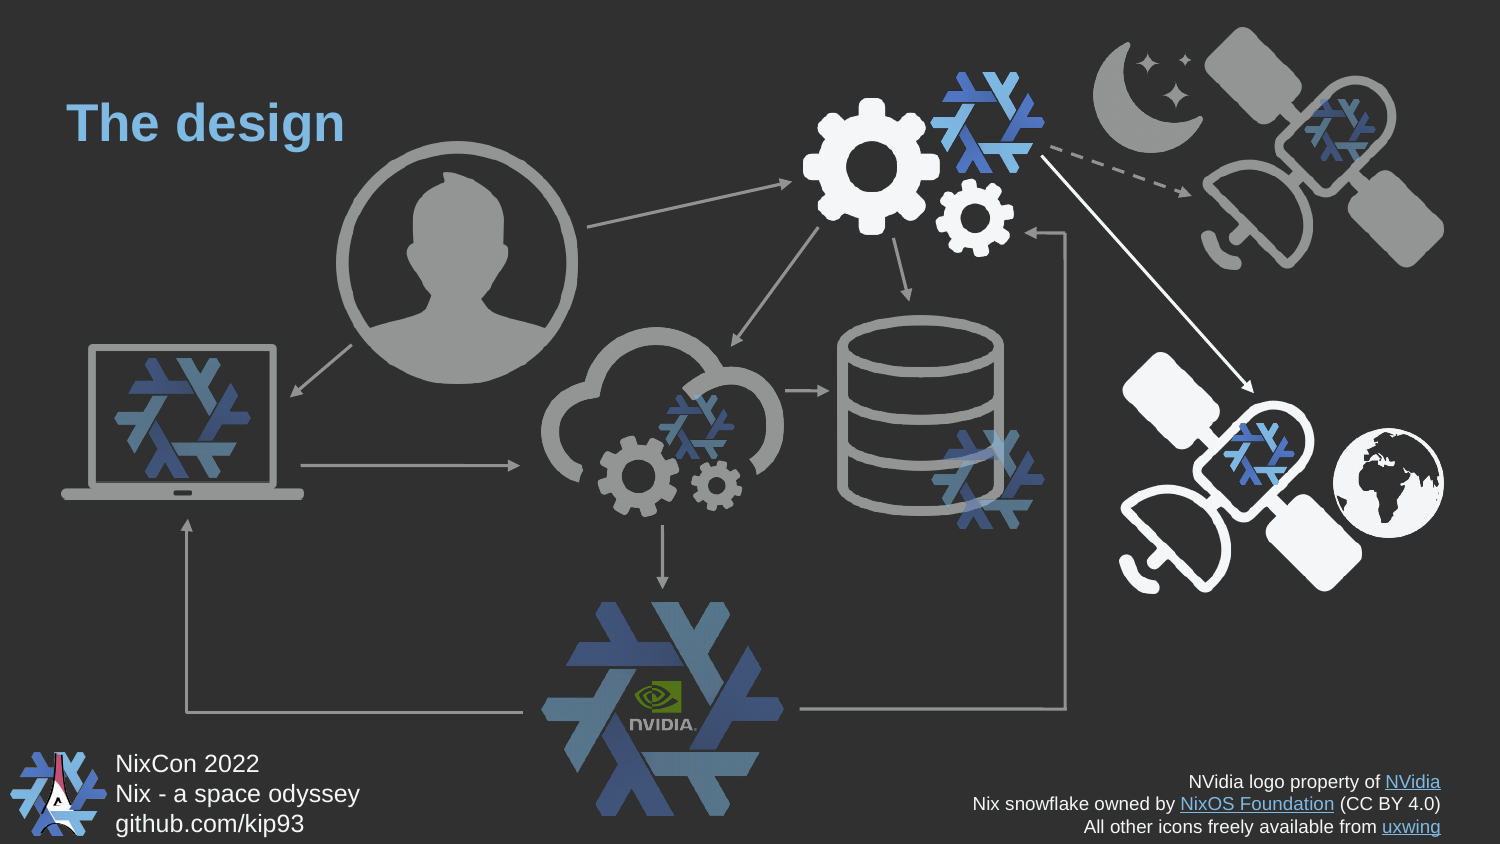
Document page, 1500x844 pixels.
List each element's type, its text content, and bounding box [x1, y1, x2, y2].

title The design [1045, 72, 1201, 167]
picture [336, 141, 784, 517]
picture [1093, 27, 1444, 270]
text_box NVidia logo property of NVidia Nix snowflake owned by NixOS Foundation (CC BY 4.0) All other icons freely available from uxwing [403, 754, 1456, 844]
picture [10, 752, 107, 836]
title The design [1444, 72, 1449, 167]
picture [803, 72, 1045, 257]
picture [61, 344, 304, 500]
title The design [51, 72, 930, 167]
picture [1119, 352, 1444, 594]
picture [837, 315, 1045, 529]
picture [541, 602, 784, 816]
